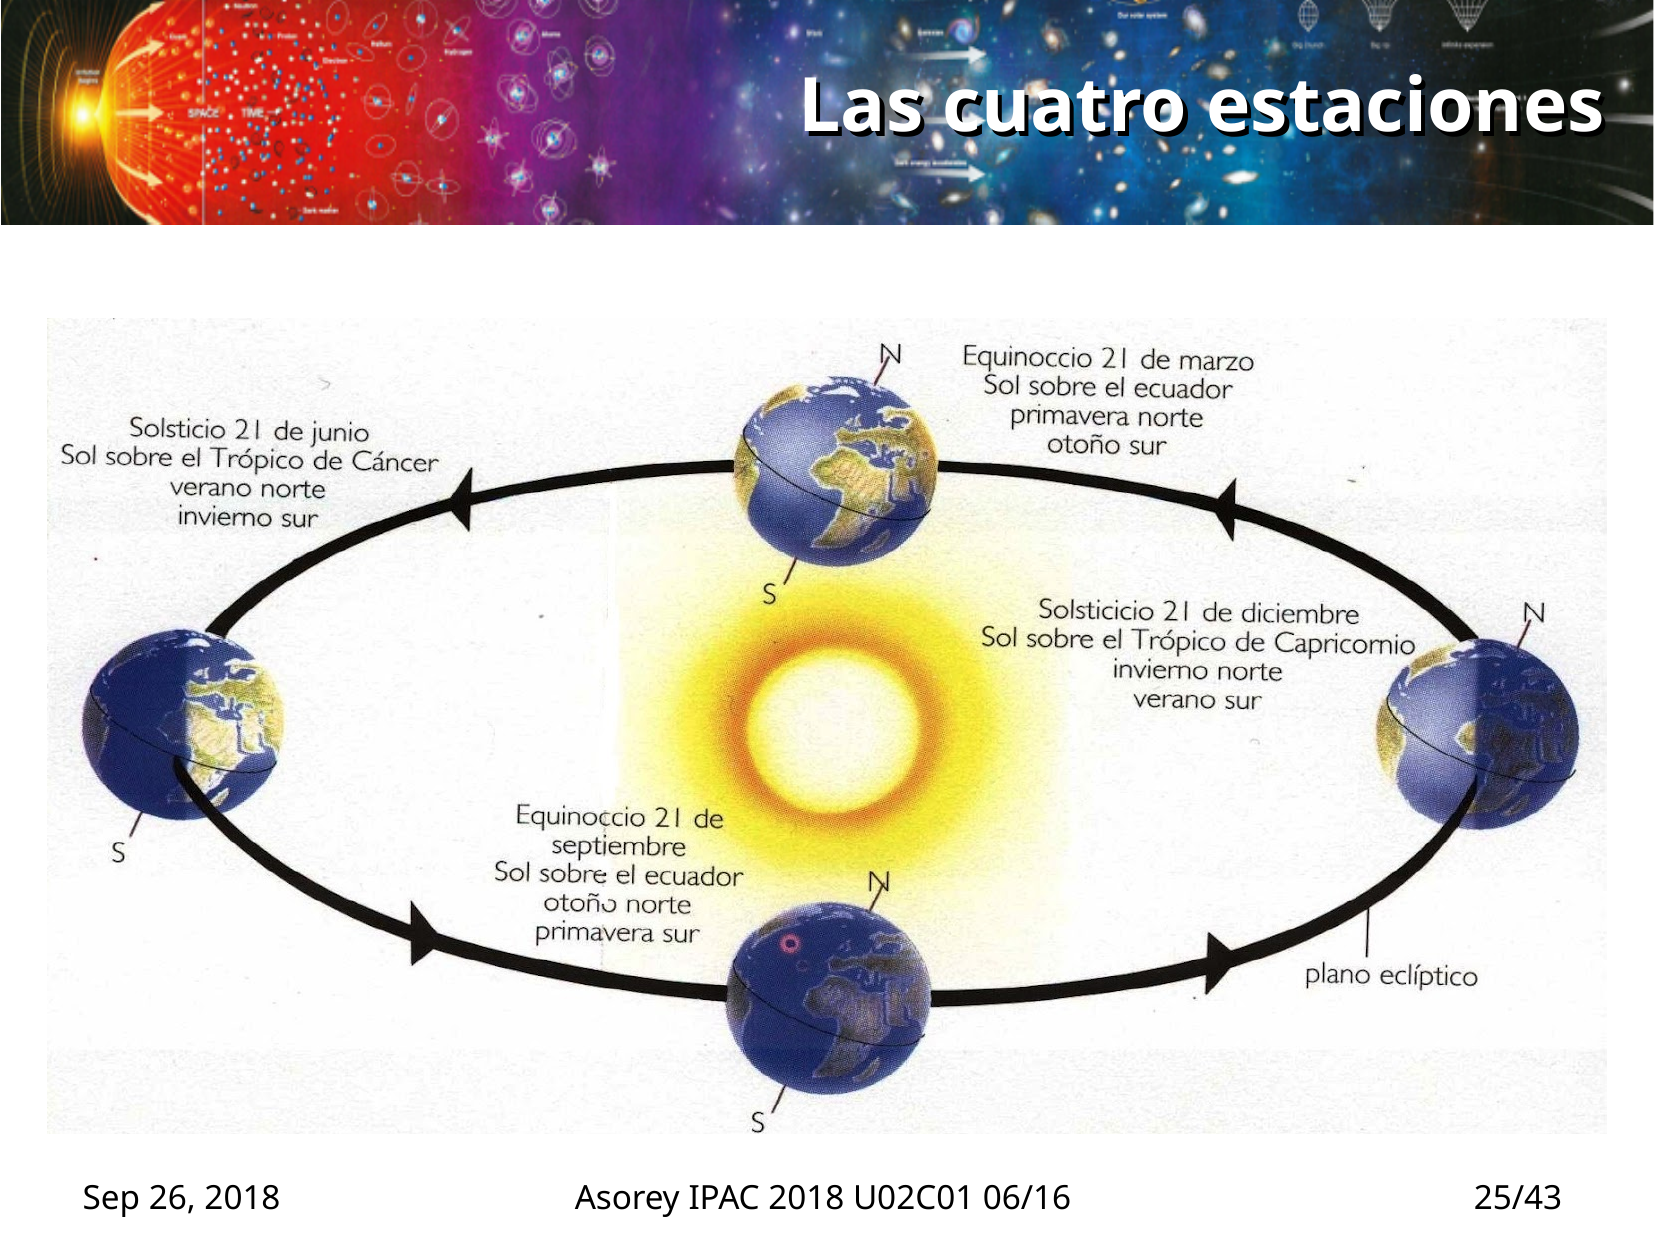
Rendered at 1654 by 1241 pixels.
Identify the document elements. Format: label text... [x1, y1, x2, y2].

list [45, 255, 1606, 1156]
title Las cuatro estaciones [45, 15, 1606, 191]
picture [47, 318, 1607, 1134]
picture [1, 0, 1654, 225]
